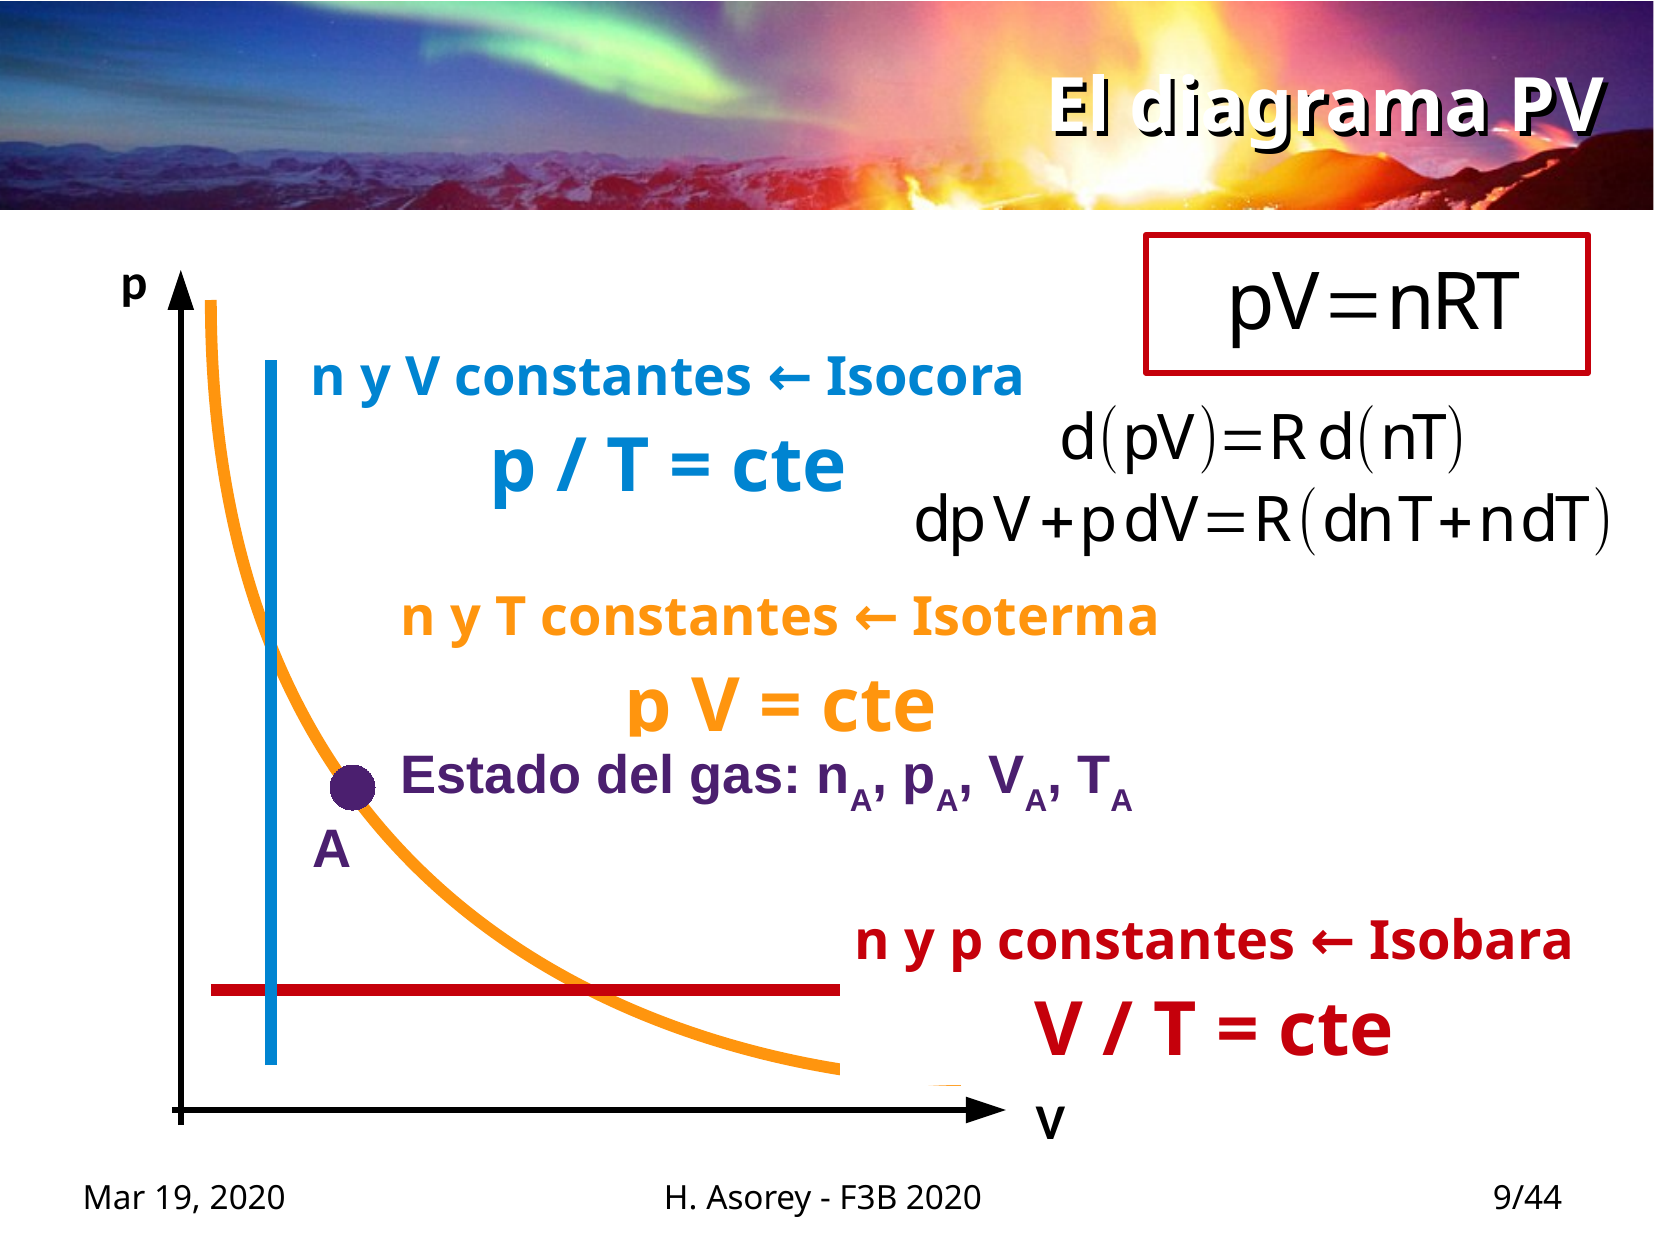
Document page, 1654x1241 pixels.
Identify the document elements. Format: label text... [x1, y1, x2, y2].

text_box Estado del gas: nA, pA, VA, TA [385, 736, 1151, 826]
chart [906, 399, 1620, 560]
text_box n y T constantes ← Isoterma p V = cte [386, 570, 1156, 742]
text_box p [105, 255, 163, 331]
text_box V [1020, 1095, 1081, 1171]
title El diagrama PV [45, 15, 1606, 191]
text_box n y p constantes ← Isobara V / T = cte [840, 893, 1578, 1066]
picture [0, 1, 1654, 210]
text_box [330, 765, 376, 811]
text_box A [289, 811, 376, 901]
chart [1220, 252, 1527, 350]
text_box n y V constantes ← Isocora p / T = cte [296, 330, 1036, 502]
